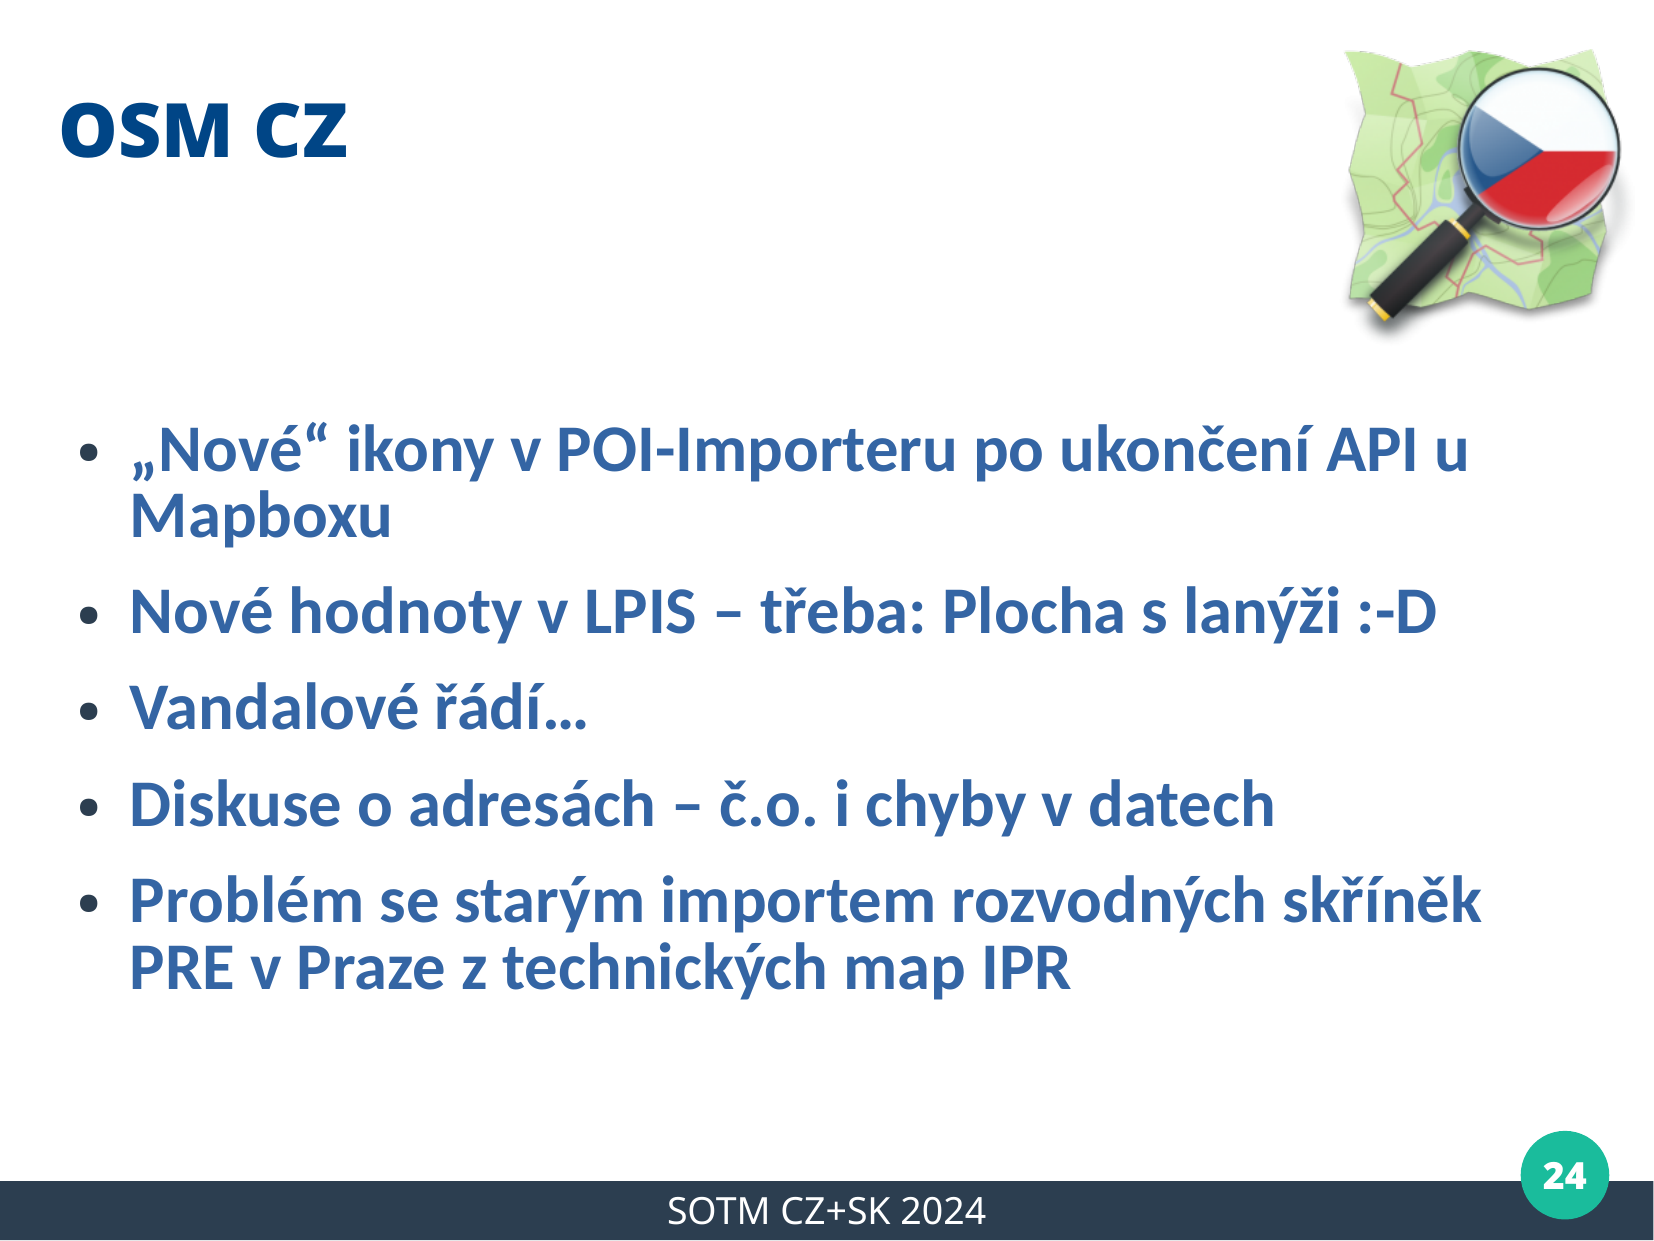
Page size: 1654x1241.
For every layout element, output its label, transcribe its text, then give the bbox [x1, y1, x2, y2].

list „Nové“ ikony v POI-Importeru po ukončení API u Mapboxu Nové hodnoty v LPIS – třeba: Plocha s lanýži :-D Vandalové řádí… Diskuse o adresách – č.o. i chyby v datech Problém se starým importem rozvodných skříněk PRE v Praze z technických map IPR [59, 324, 1595, 1152]
title OSM CZ [59, 49, 1347, 207]
picture [1334, 49, 1635, 350]
